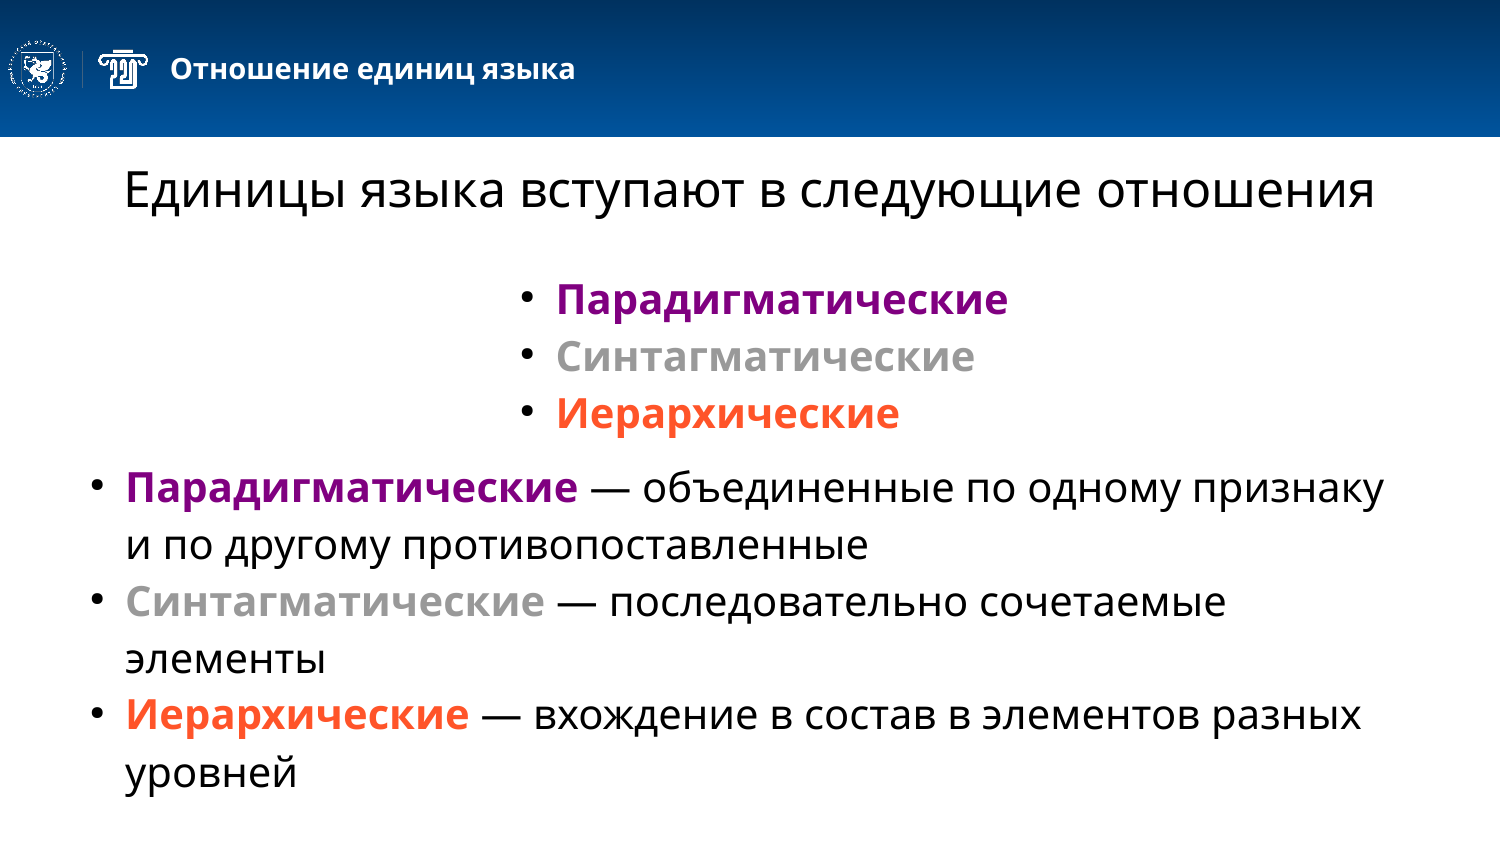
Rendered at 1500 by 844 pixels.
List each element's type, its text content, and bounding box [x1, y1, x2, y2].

text_box Отношение единиц языка [147, 7, 1353, 93]
text_box [0, 0, 1500, 137]
picture [8, 40, 148, 98]
text_box Единицы языка вступают в следующие отношения [0, 149, 1500, 345]
text_box Парадигматические — объединенные по одному признаку и по другому противопоставленные Синтагматические — последовательно сочетаемые элементы Иерархические — вхождение в состав в элементов разных уровней [75, 450, 1426, 807]
text_box Парадигматические Синтагматические Иерархические [505, 262, 1051, 450]
